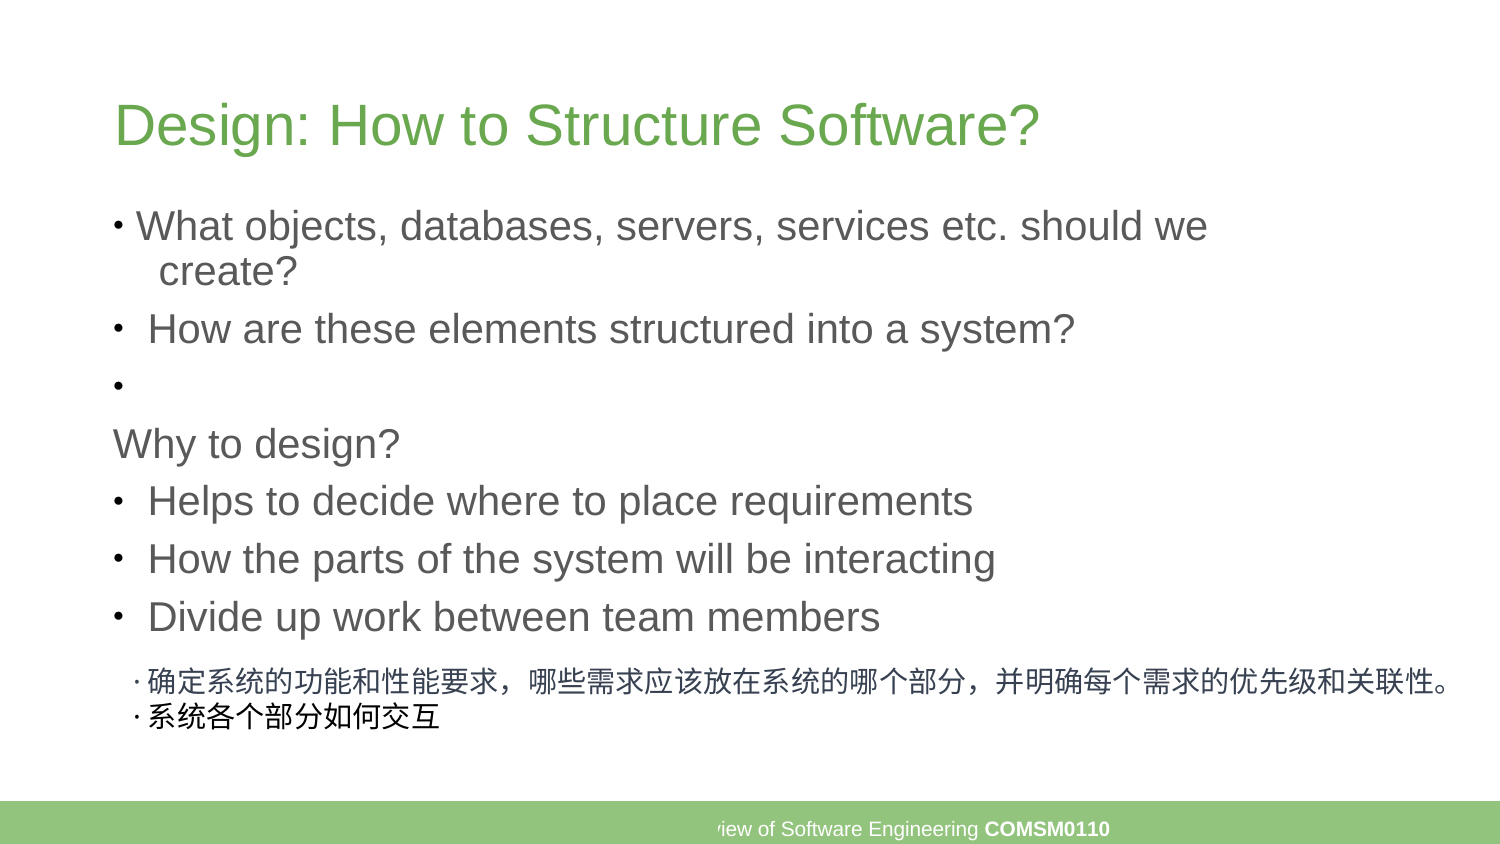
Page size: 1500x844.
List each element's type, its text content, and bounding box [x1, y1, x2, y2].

text_box ·确定系统的功能和性能要求，哪些需求应该放在系统的哪个部分，并明确每个需求的优先级和关联性。 ·系统各个部分如何交互 [118, 656, 1455, 742]
title Design: How to Structure Software? [103, 44, 1397, 209]
list What objects, databases, servers, services etc. should we create? How are these elements structured into a system? Why to design? Helps to decide where to place requirements How the parts of the system will be interacting Divide up work between team members [89, 198, 1334, 735]
